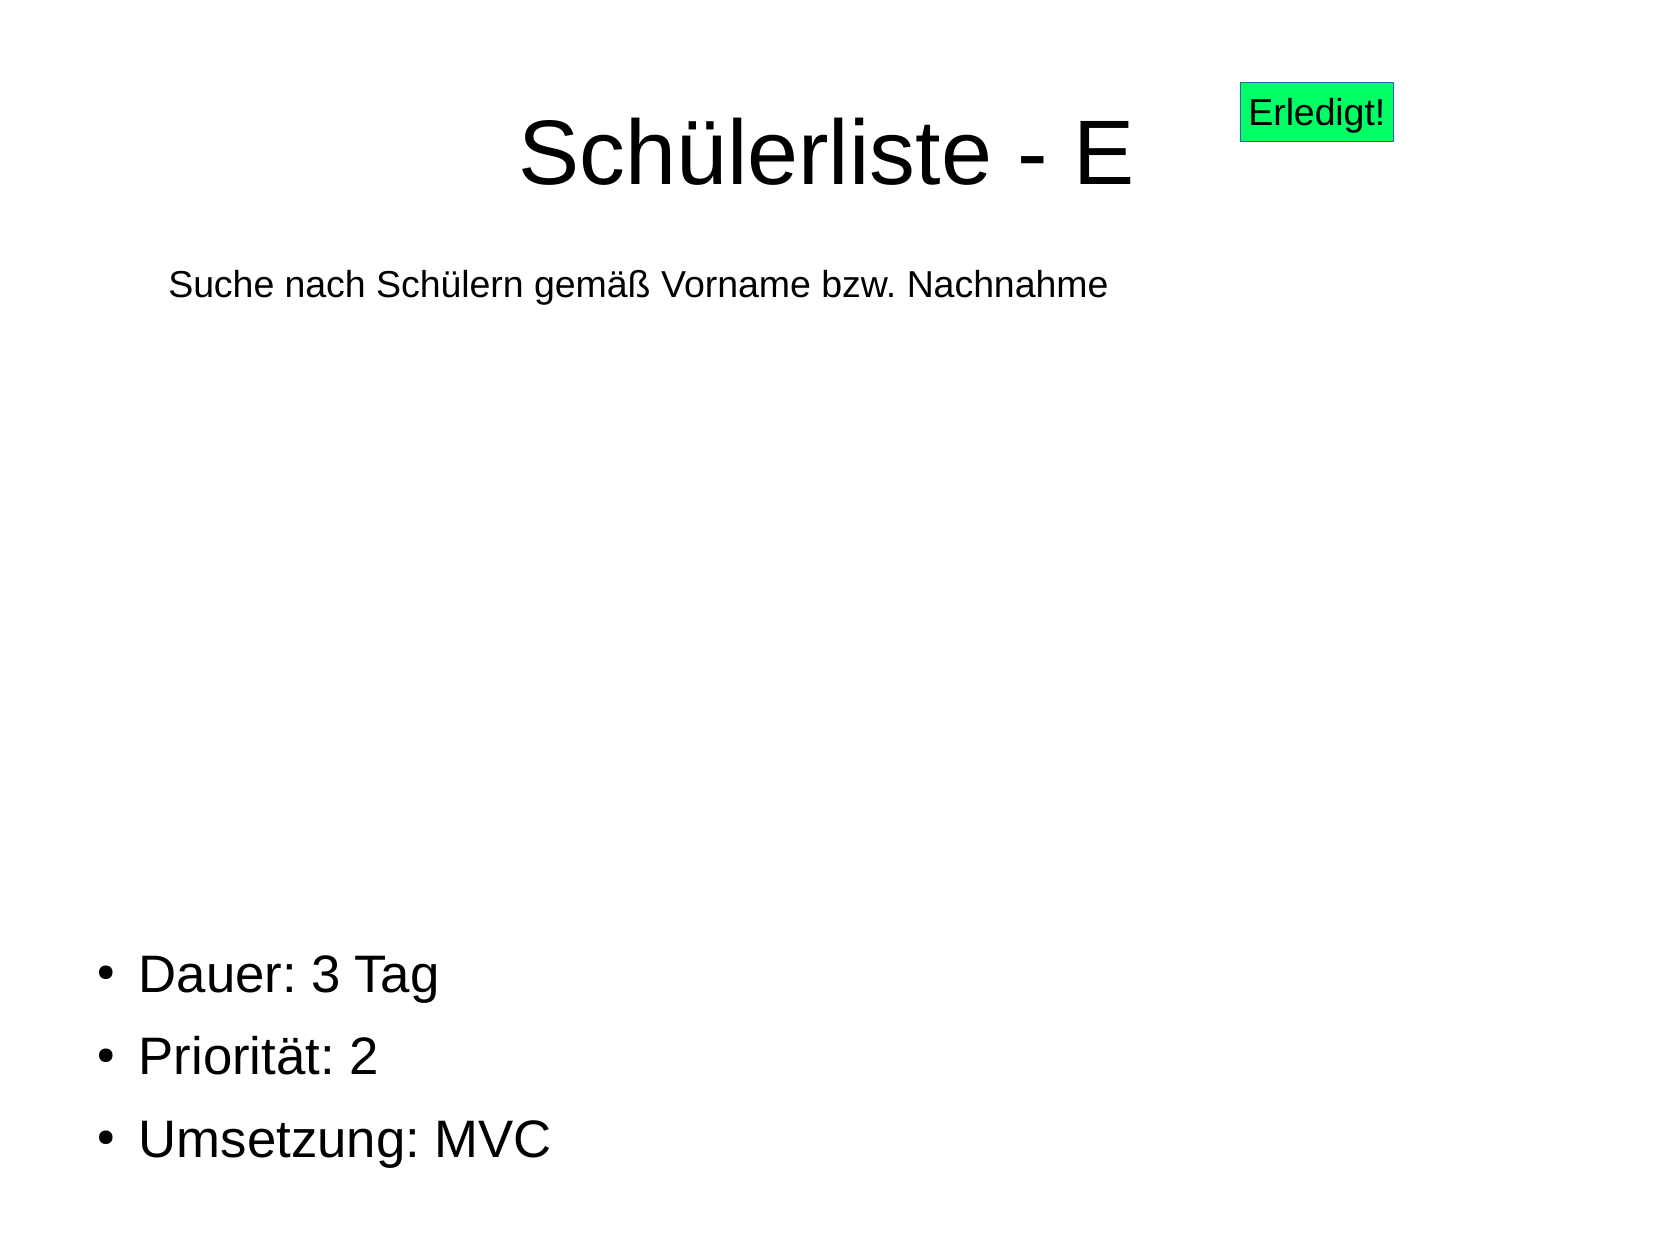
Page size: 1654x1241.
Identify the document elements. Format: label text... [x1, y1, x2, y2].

text_box Suche nach Schülern gemäß Vorname bzw. Nachnahme [153, 256, 1134, 356]
list Dauer: 3 Tag Priorität: 2 Umsetzung: MVC [82, 944, 1571, 1170]
title Schülerliste - E [82, 49, 1571, 257]
text_box Erledigt! [1240, 82, 1394, 142]
